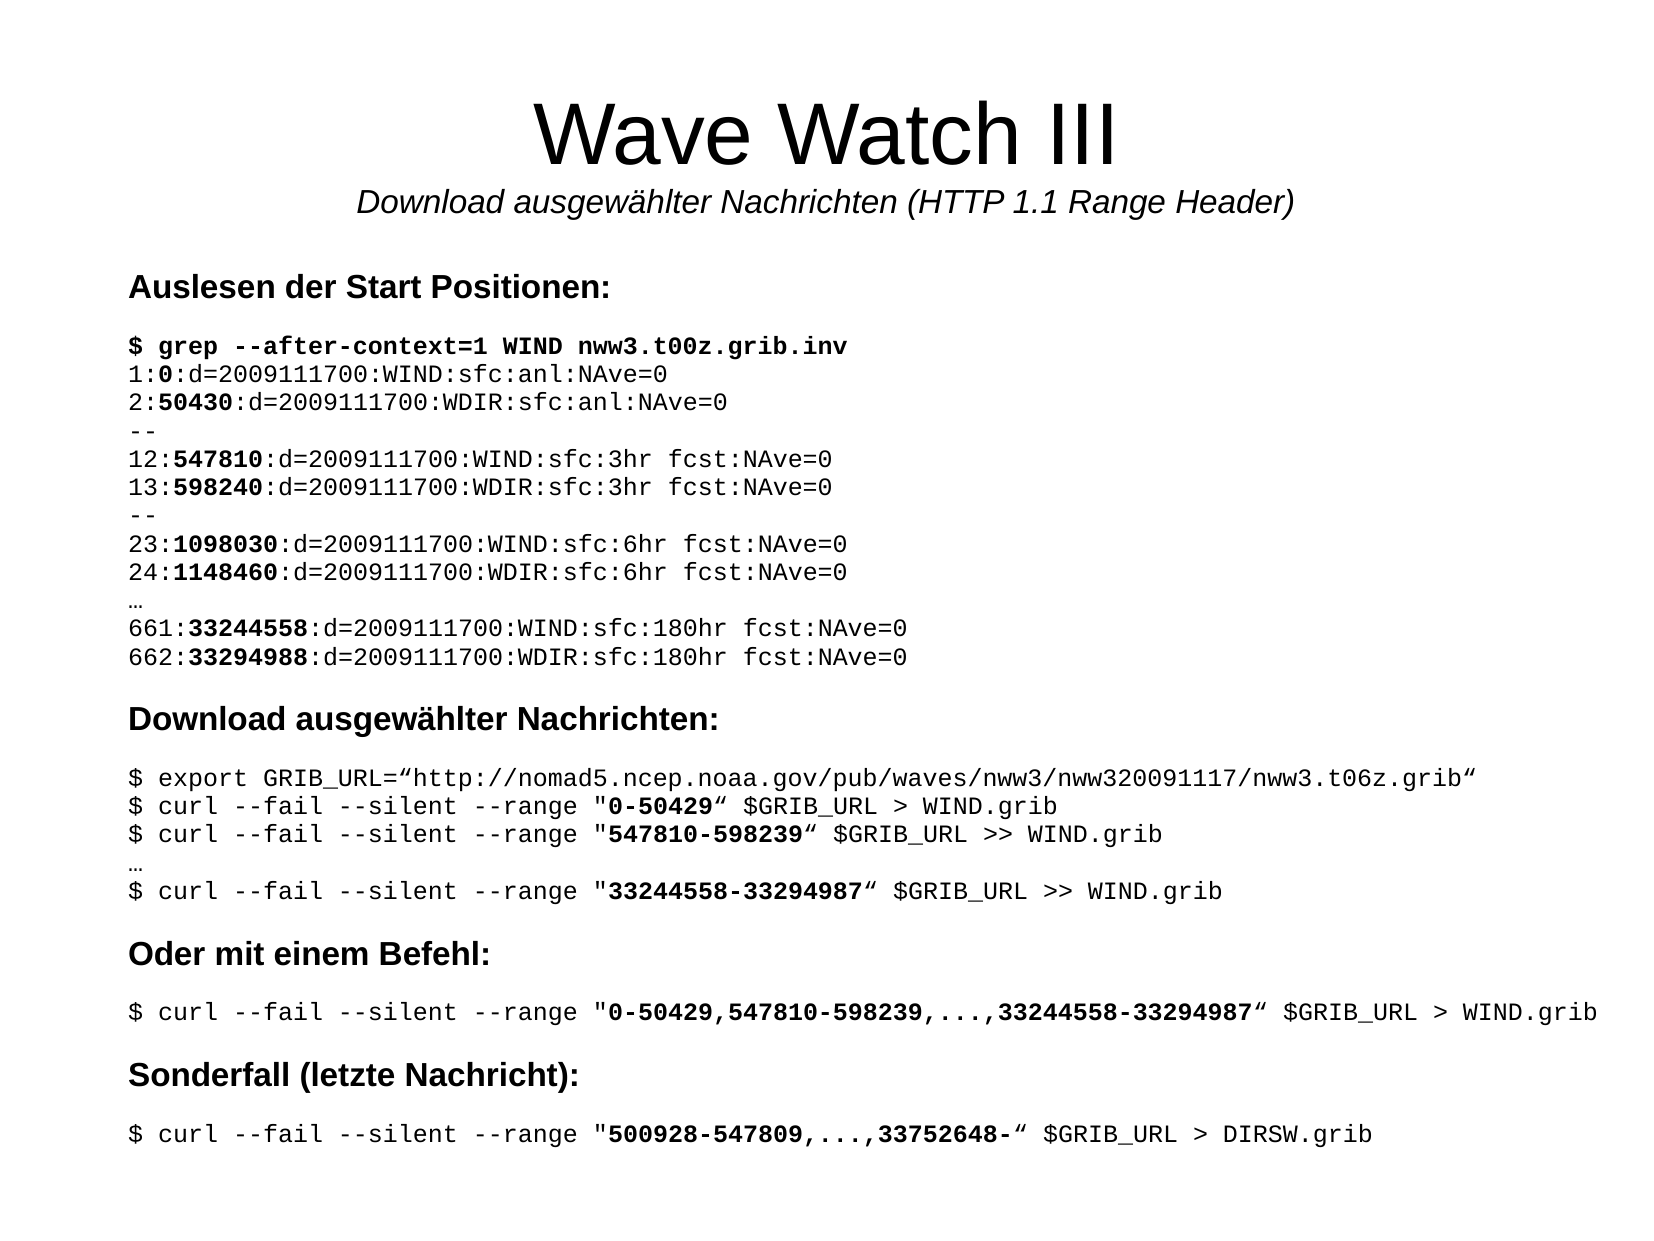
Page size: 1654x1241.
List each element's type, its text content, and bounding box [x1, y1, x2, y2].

title Wave Watch III Download ausgewählter Nachrichten (HTTP 1.1 Range Header) [82, 56, 1571, 250]
subtitle Auslesen der Start Positionen: $ grep --after-context=1 WIND nww3.t00z.grib.inv 1:0:d=2009111700:WIND:sfc:anl:NAve=0 2:50430:d=2009111700:WDIR:sfc:anl:NAve=0 -- 12:547810:d=2009111700:WIND:sfc:3hr fcst:NAve=0 13:598240:d=2009111700:WDIR:sfc:3hr fcst:NAve=0 -- 23:1098030:d=2009111700:WIND:sfc:6hr fcst:NAve=0 24:1148460:d=2009111700:WDIR:sfc:6hr fcst:NAve=0 … 661:33244558:d=2009111700:WIND:sfc:180hr fcst:NAve=0 662:33294988:d=2009111700:WDIR:sfc:180hr fcst:NAve=0 Download ausgewählter Nachrichten: $ export GRIB_URL=“http://nomad5.ncep.noaa.gov/pub/waves/nww3/nww320091117/nww3.t06z.grib“ $ curl --fail --silent --range "0-50429“ $GRIB_URL > WIND.grib $ curl --fail --silent --range "547810-598239“ $GRIB_URL >> WIND.grib … $ curl --fail --silent --range "33244558-33294987“ $GRIB_URL >> WIND.grib Oder mit einem Befehl: $ curl --fail --silent --range "0-50429,547810-598239,...,33244558-33294987“ $GRIB_URL > WIND.grib Sonderfall (letzte Nachricht): $ curl --fail --silent --range "500928-547809,...,33752648-“ $GRIB_URL > DIRSW.grib [128, 268, 1608, 1150]
